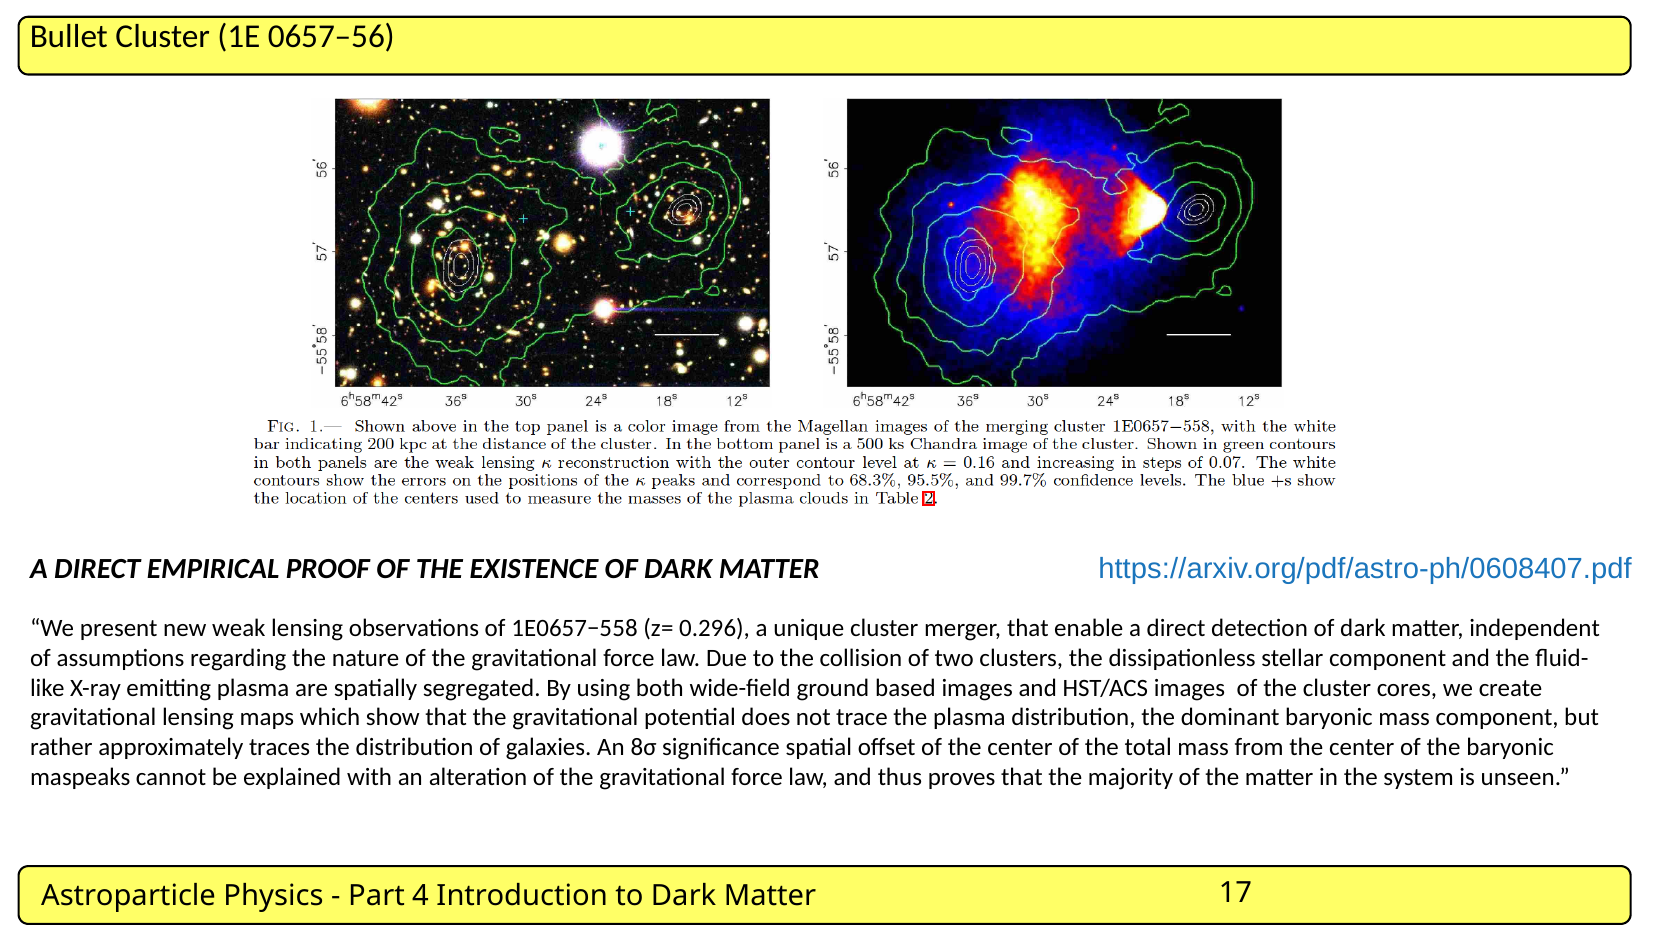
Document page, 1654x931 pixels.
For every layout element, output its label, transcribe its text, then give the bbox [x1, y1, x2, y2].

picture [240, 81, 1356, 517]
text_box Astroparticle Physics - Part 4 Introduction to Dark Matter [40, 876, 939, 931]
text_box “We present new weak lensing observations of 1E0657−558 (z= 0.296), a unique cluster merger, that enable a direct detection of dark matter, independent of assumptions regarding the nature of the gravitational force law. Due to the collision of two clusters, the dissipationless stellar component and the fluid-like X-ray emitting plasma are spatially segregated. By using both wide-field ground based images and HST/ACS images of the cluster cores, we create gravitational lensing maps which show that the gravitational potential does not trace the plasma distribution, the dominant baryonic mass component, but rather approximately traces the distribution of galaxies. An 8σ significance spatial offset of the center of the total mass from the center of the baryonic maspeaks cannot be explained with an alteration of the gravitational force law, and thus proves that the majority of the matter in the system is unseen.” [15, 604, 1627, 798]
text_box A DIRECT EMPIRICAL PROOF OF THE EXISTENCE OF DARK MATTER [15, 542, 1043, 592]
text_box [1218, 873, 1604, 931]
text_box Bullet Cluster (1E 0657–56) [15, 15, 459, 69]
text_box https://arxiv.org/pdf/astro-ph/0608407.pdf [1083, 545, 1654, 603]
